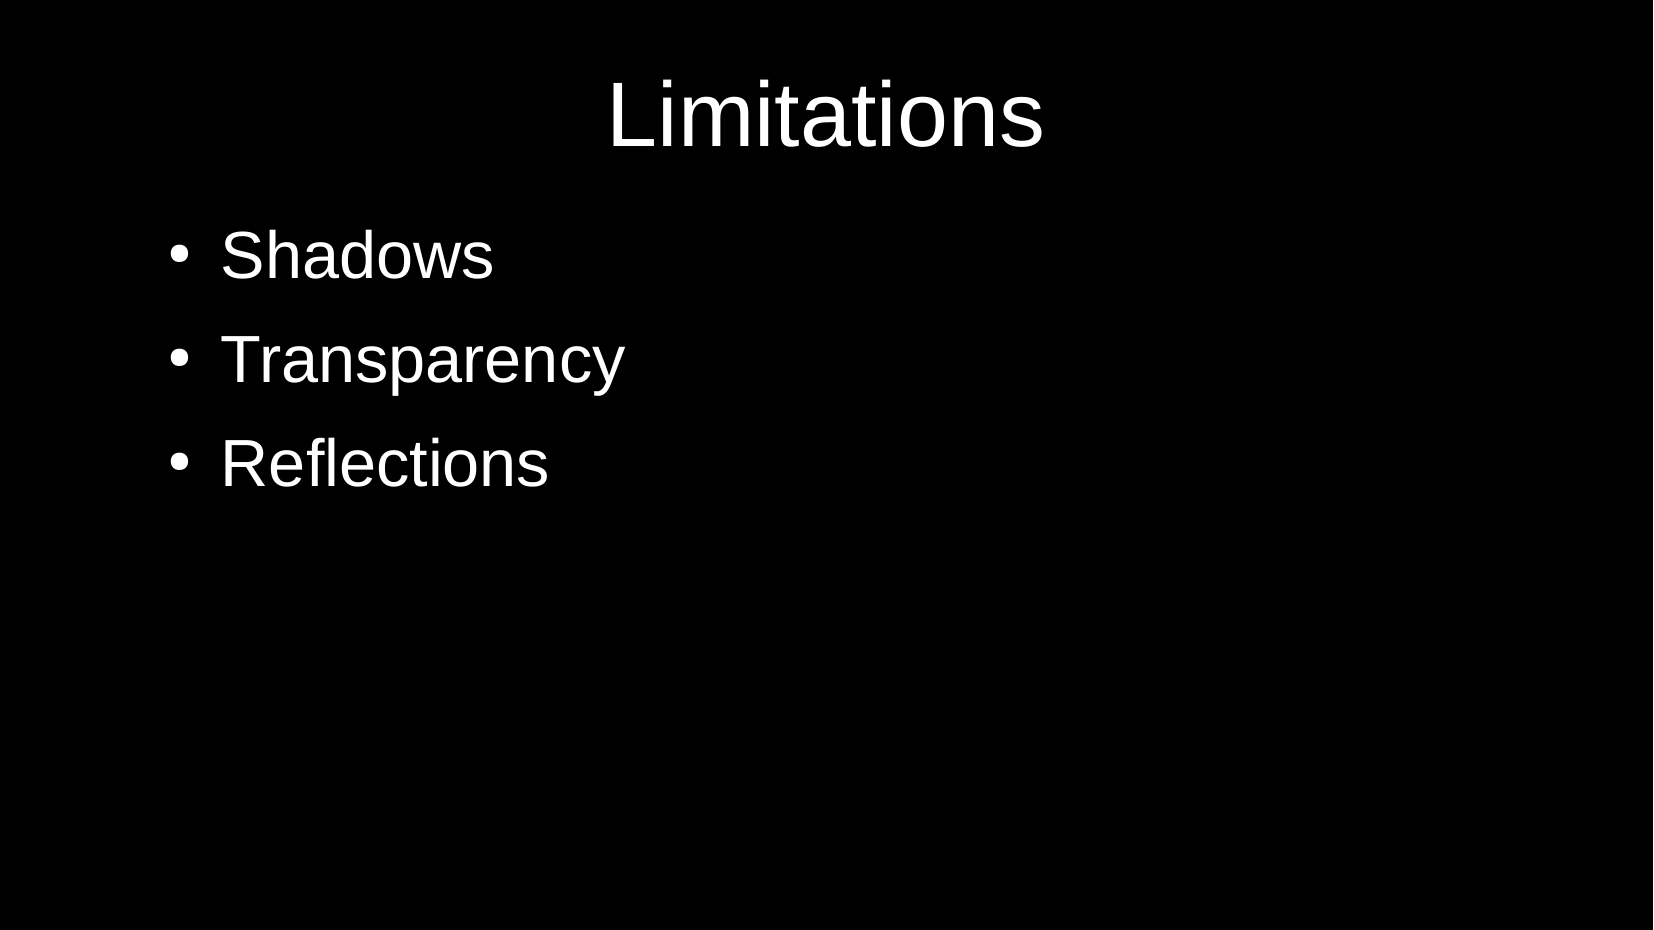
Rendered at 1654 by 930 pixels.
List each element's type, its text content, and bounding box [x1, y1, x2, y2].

title Limitations [82, 37, 1571, 193]
list Shadows Transparency Reflections [150, 217, 1638, 901]
